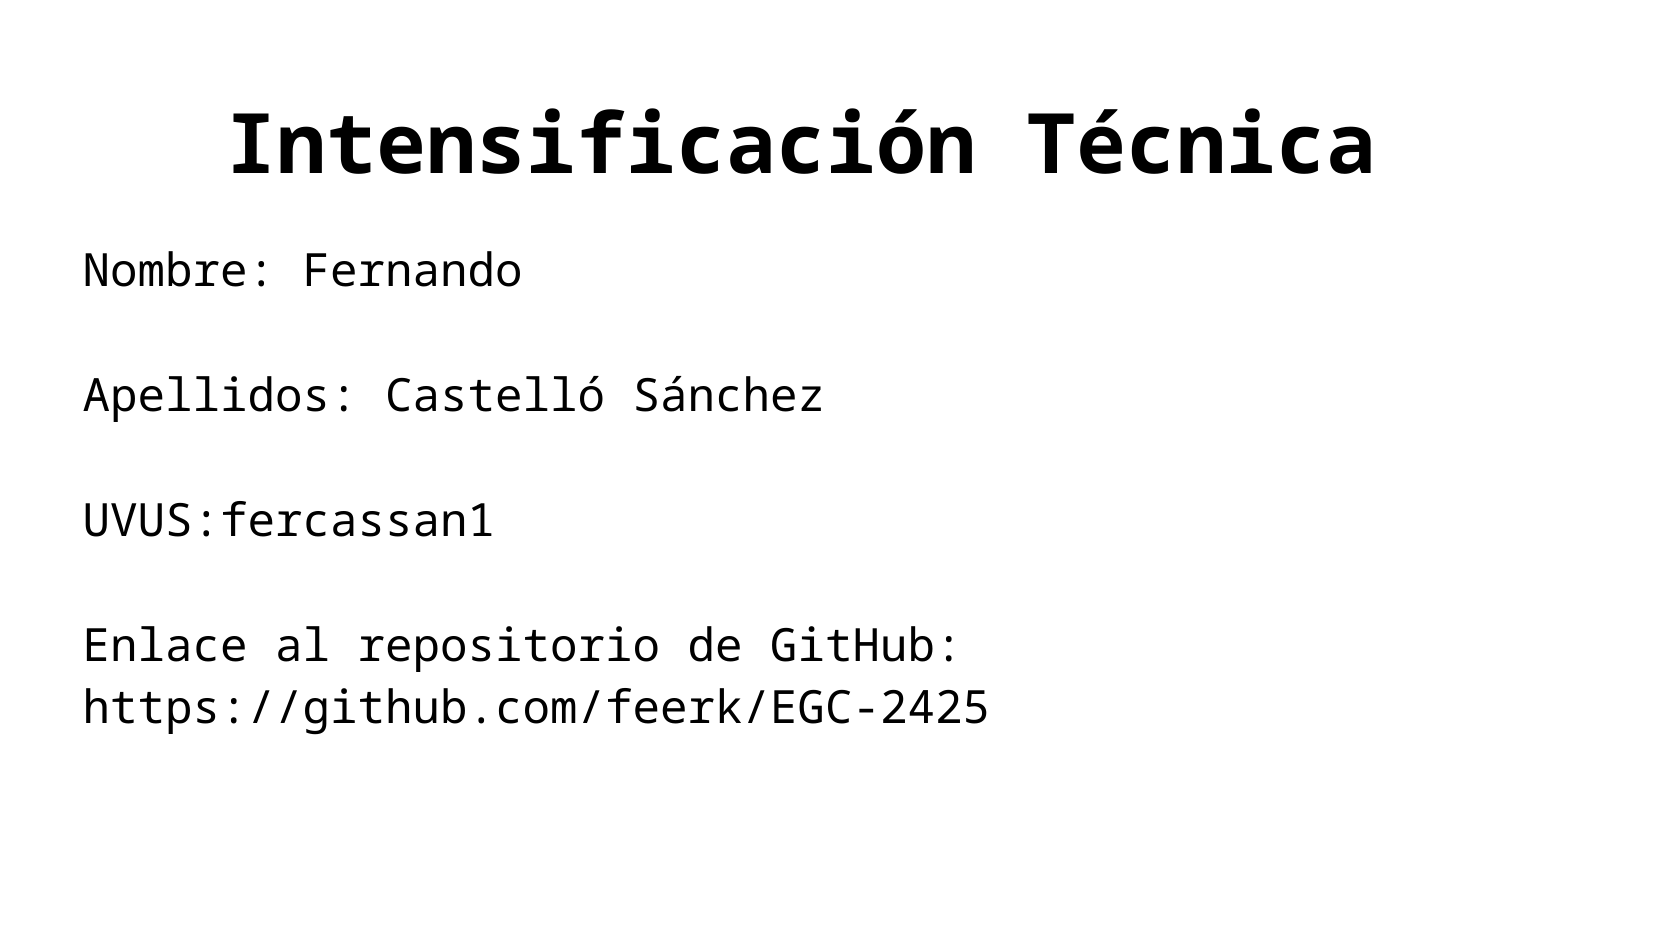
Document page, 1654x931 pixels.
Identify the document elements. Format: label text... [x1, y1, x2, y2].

title Intensificación Técnica [82, 57, 1571, 217]
subtitle Nombre: Fernando Apellidos: Castelló Sánchez UVUS:fercassan1 Enlace al repositorio de GitHub: https://github.com/feerk/EGC-2425 [82, 217, 1571, 758]
